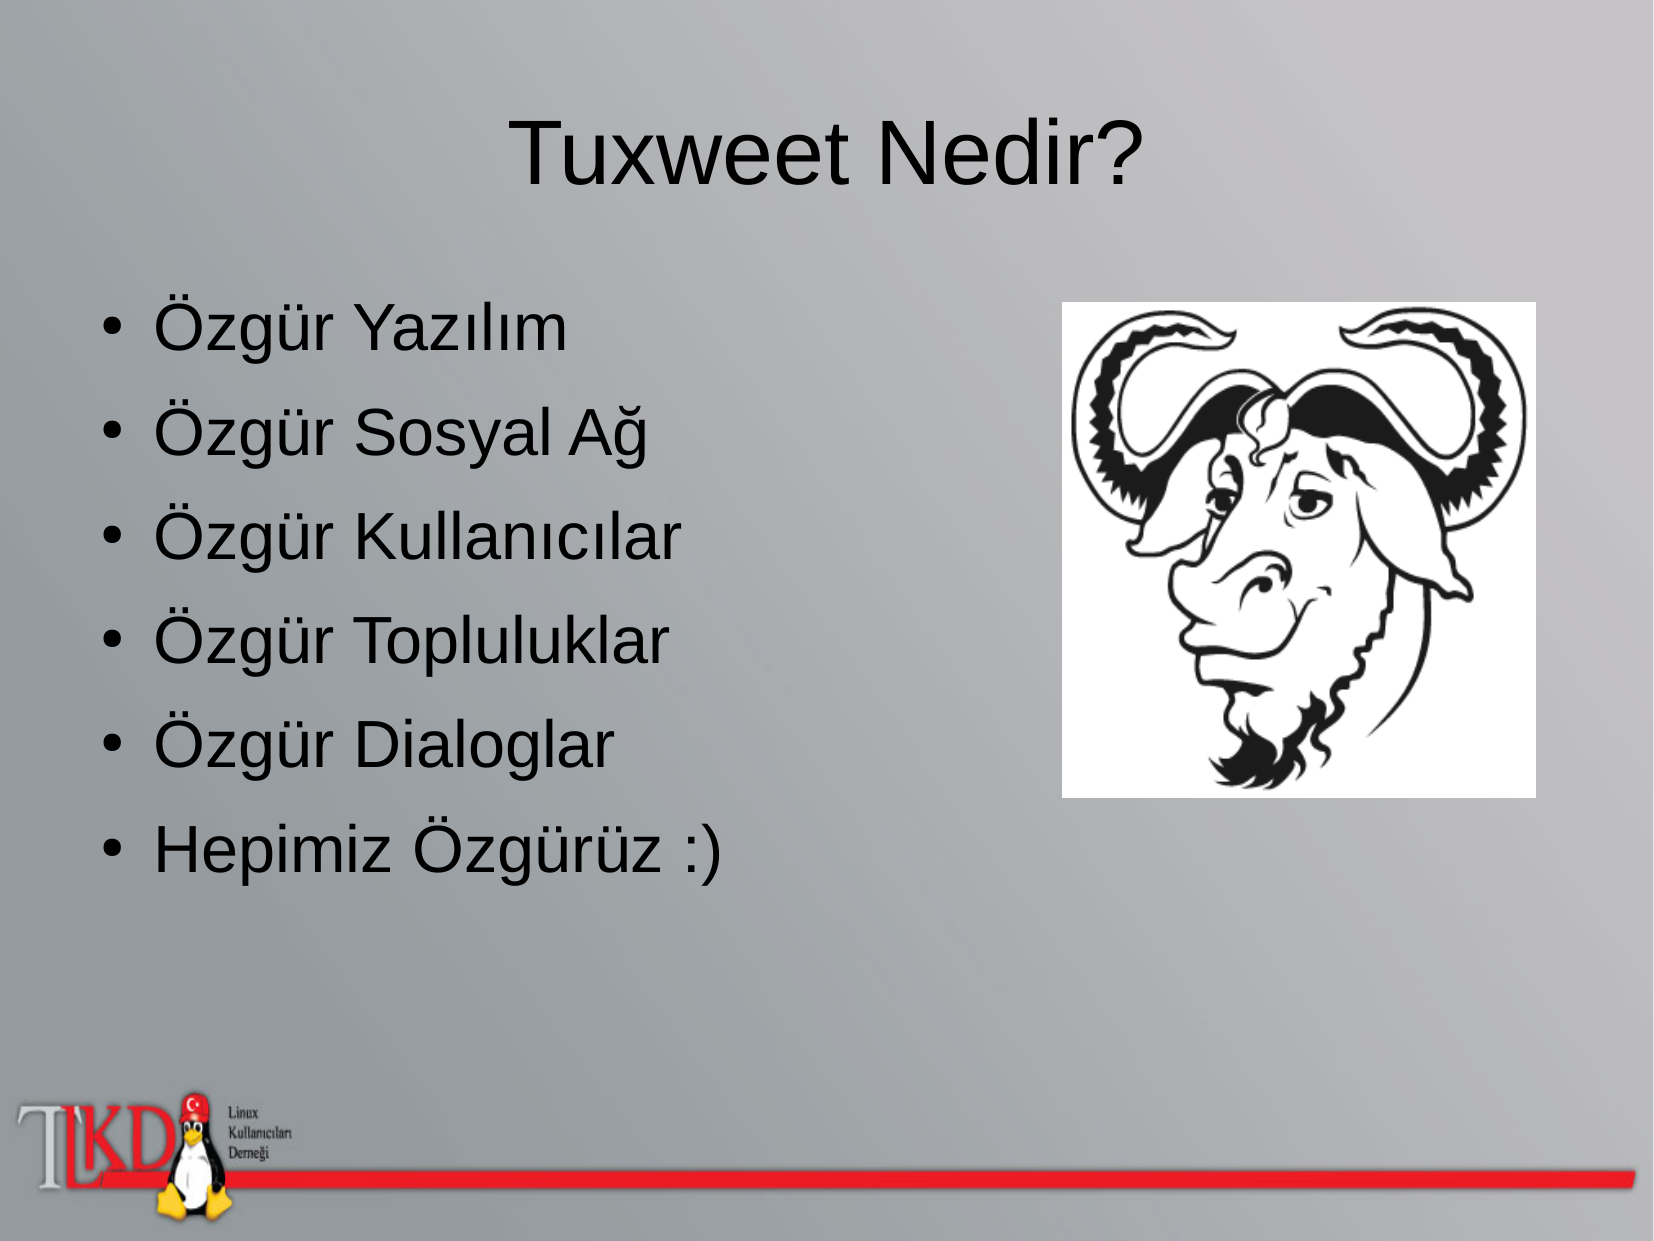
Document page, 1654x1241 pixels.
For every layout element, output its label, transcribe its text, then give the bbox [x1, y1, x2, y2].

list Özgür Yazılım Özgür Sosyal Ağ Özgür Kullanıcılar Özgür Topluluklar Özgür Dialoglar Hepimiz Özgürüz :) [82, 290, 1571, 1094]
picture [0, 0, 1654, 1241]
title Tuxweet Nedir? [82, 49, 1571, 257]
